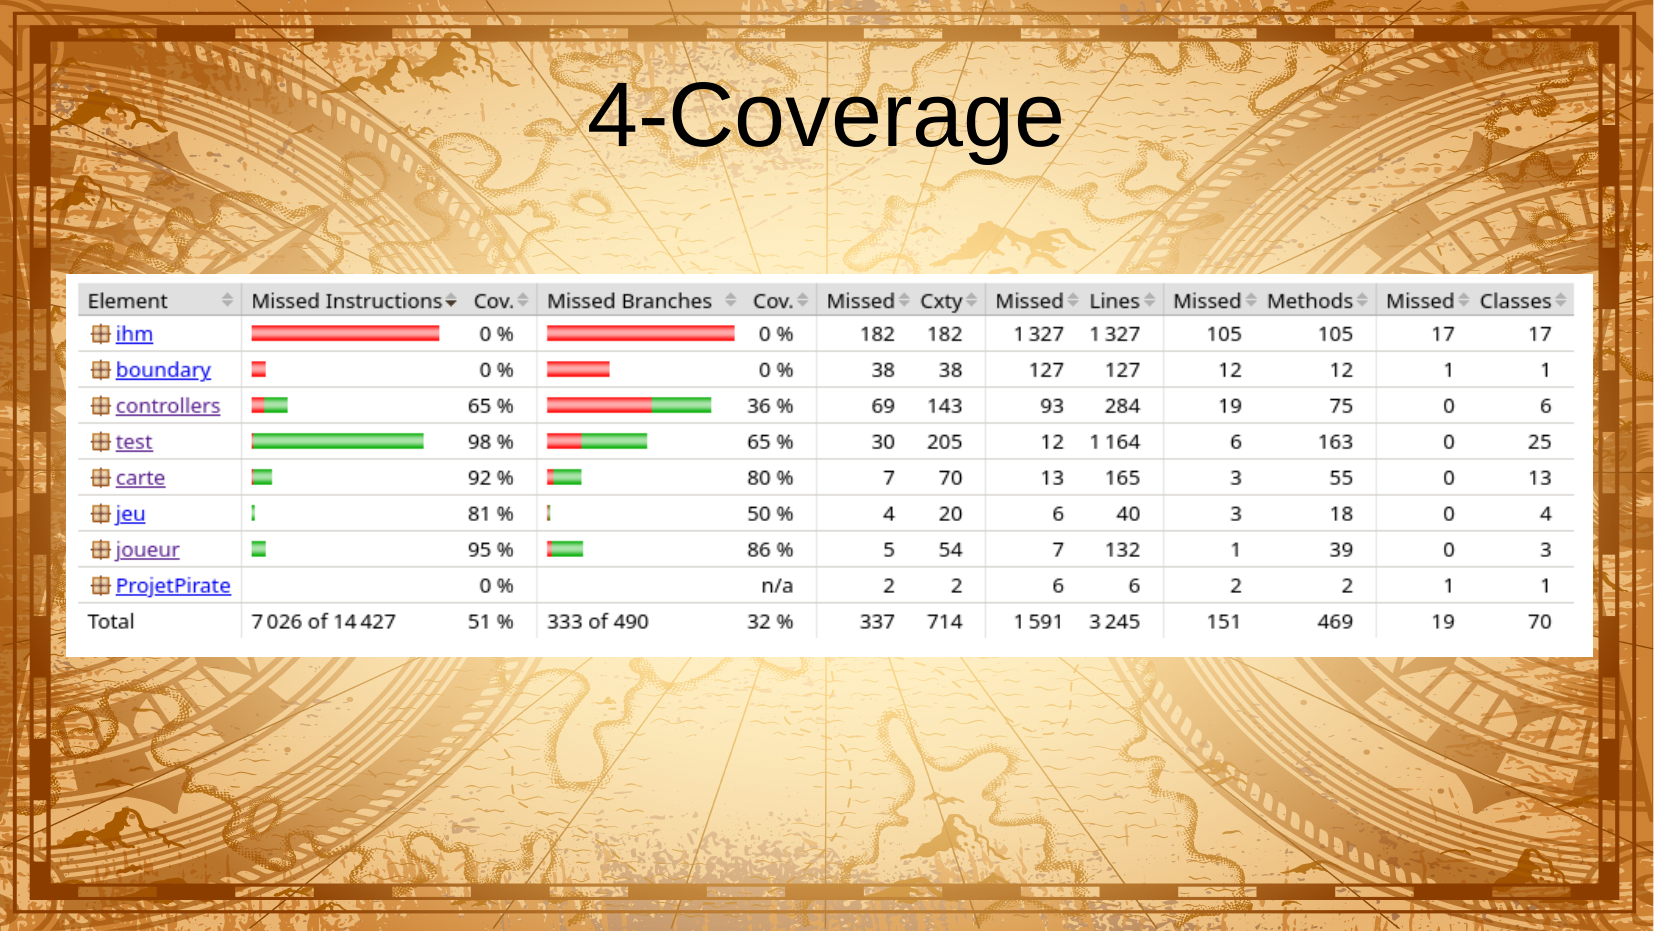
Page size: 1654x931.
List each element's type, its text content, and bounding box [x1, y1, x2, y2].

picture [0, 0, 1654, 931]
title 4-Coverage [82, 37, 1571, 193]
